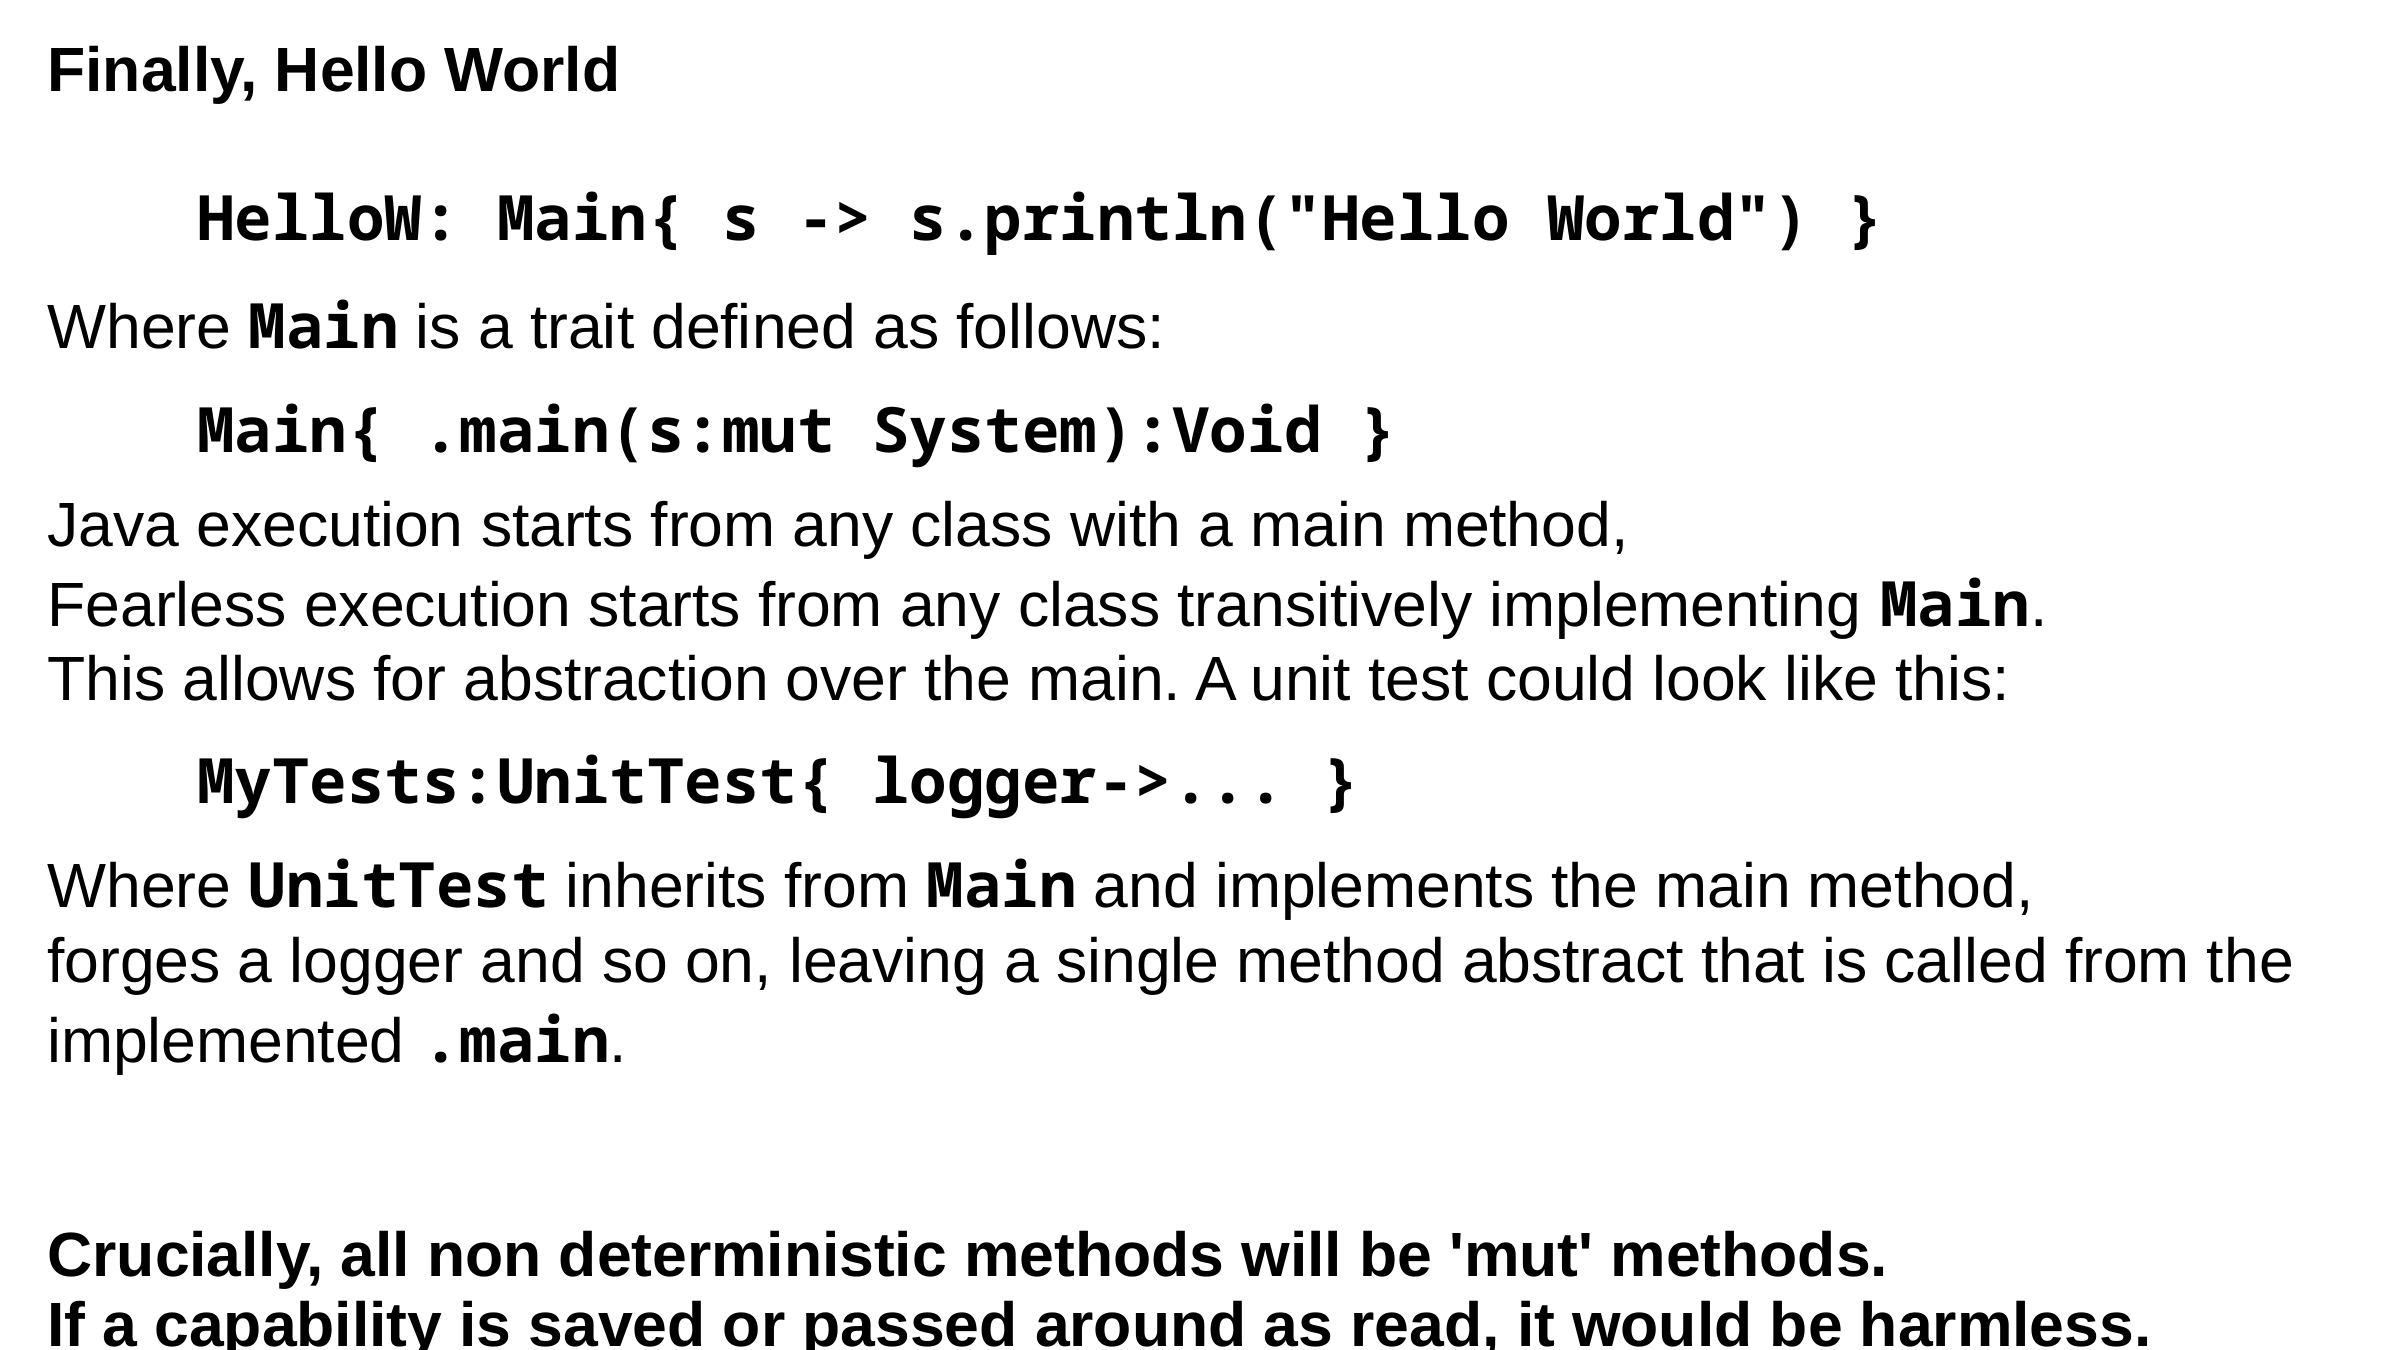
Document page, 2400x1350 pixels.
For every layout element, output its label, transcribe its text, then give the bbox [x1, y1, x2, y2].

text_box Finally, Hello World HelloW: Main{ s -> s.println("Hello World") } Where Main is a trait defined as follows: Main{ .main(s:mut System):Void } Java execution starts from any class with a main method, Fearless execution starts from any class transitively implementing Main. This allows for abstraction over the main. A unit test could look like this: MyTests:UnitTest{ logger->... } Where UnitTest inherits from Main and implements the main method, forges a logger and so on, leaving a single method abstract that is called from the implemented .main. Crucially, all non deterministic methods will be 'mut' methods. If a capability is saved or passed around as read, it would be harmless. [32, 27, 2358, 1348]
